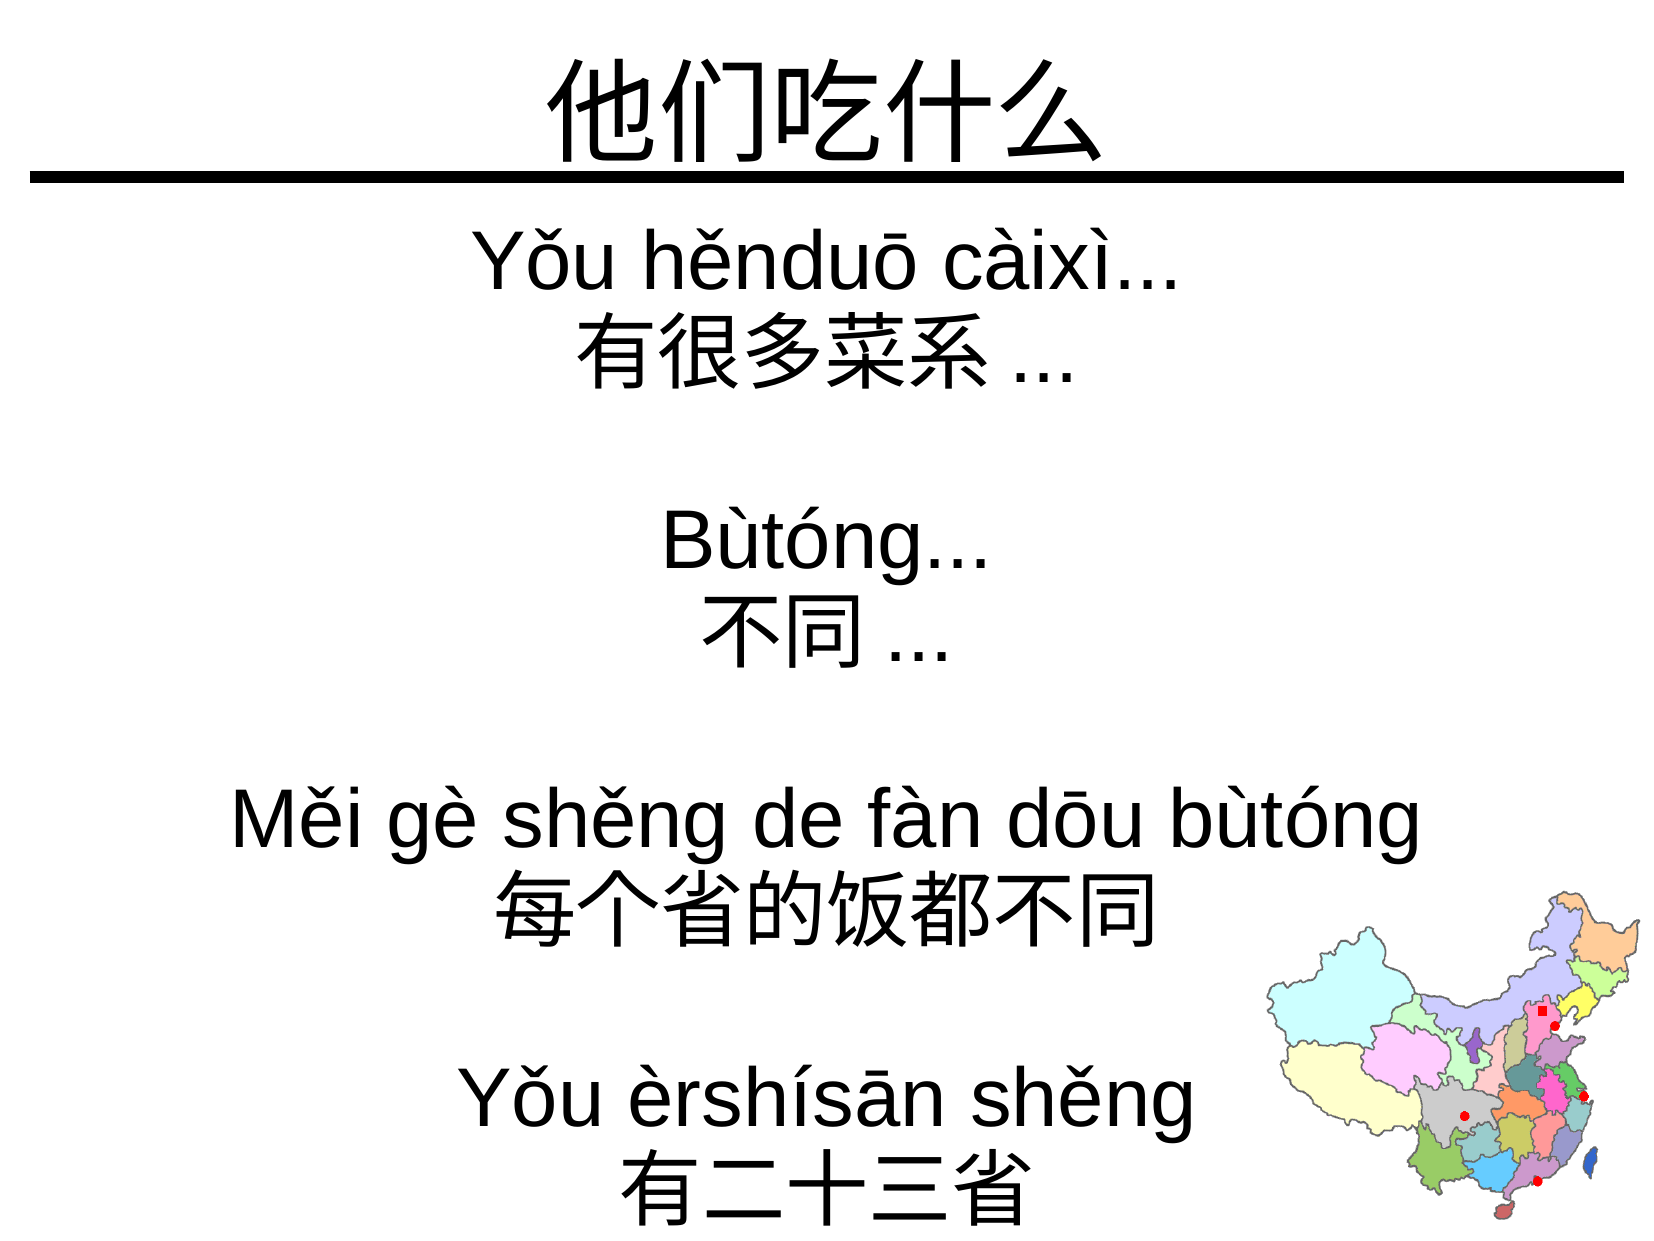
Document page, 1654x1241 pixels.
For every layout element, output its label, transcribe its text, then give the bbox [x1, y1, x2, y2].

picture [1240, 885, 1654, 1228]
text_box Yǒu hěnduō càixì... 有很多菜系... Bùtóng... 不同... Měi gè shěng de fàn dōu bùtóng 每个省的饭都不同 Yǒu èrshísān shěng 有二十三省 [29, 206, 1625, 1241]
text_box 他们吃什么 [29, 43, 1625, 206]
